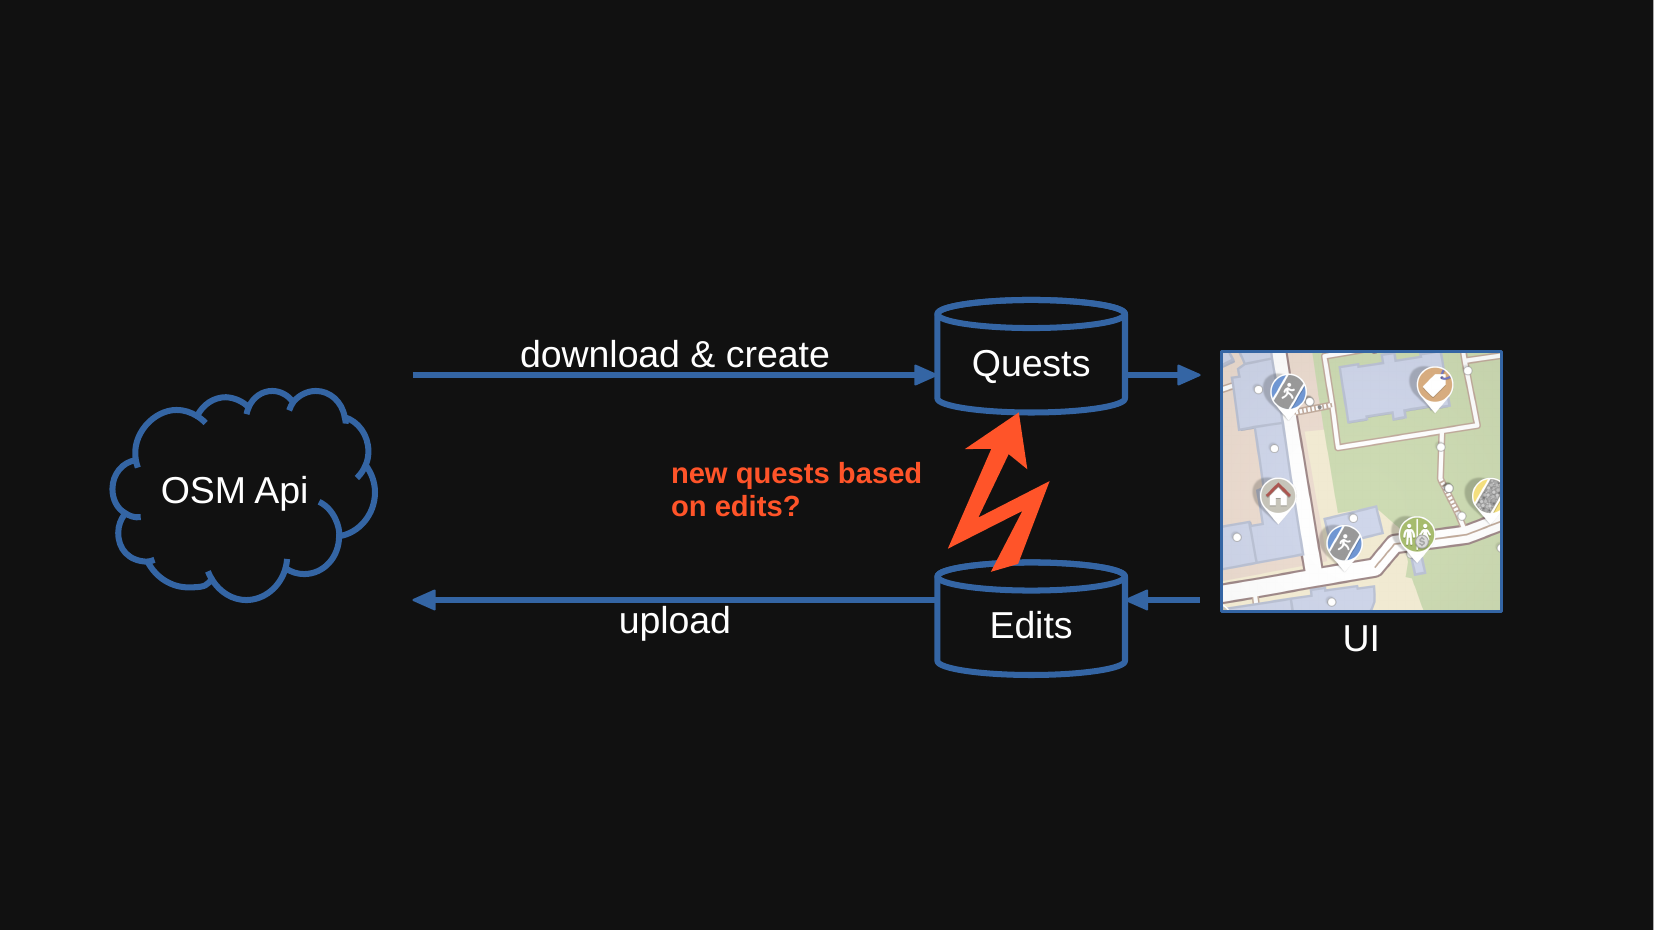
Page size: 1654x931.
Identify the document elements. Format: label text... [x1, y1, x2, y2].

text_box UI [1223, 609, 1501, 673]
text_box [947, 412, 1050, 572]
text_box new quests based on edits? [656, 450, 938, 531]
text_box Quests [937, 314, 1126, 413]
text_box OSM Api [112, 390, 376, 601]
picture [1223, 353, 1501, 609]
text_box Edits [937, 577, 1126, 676]
